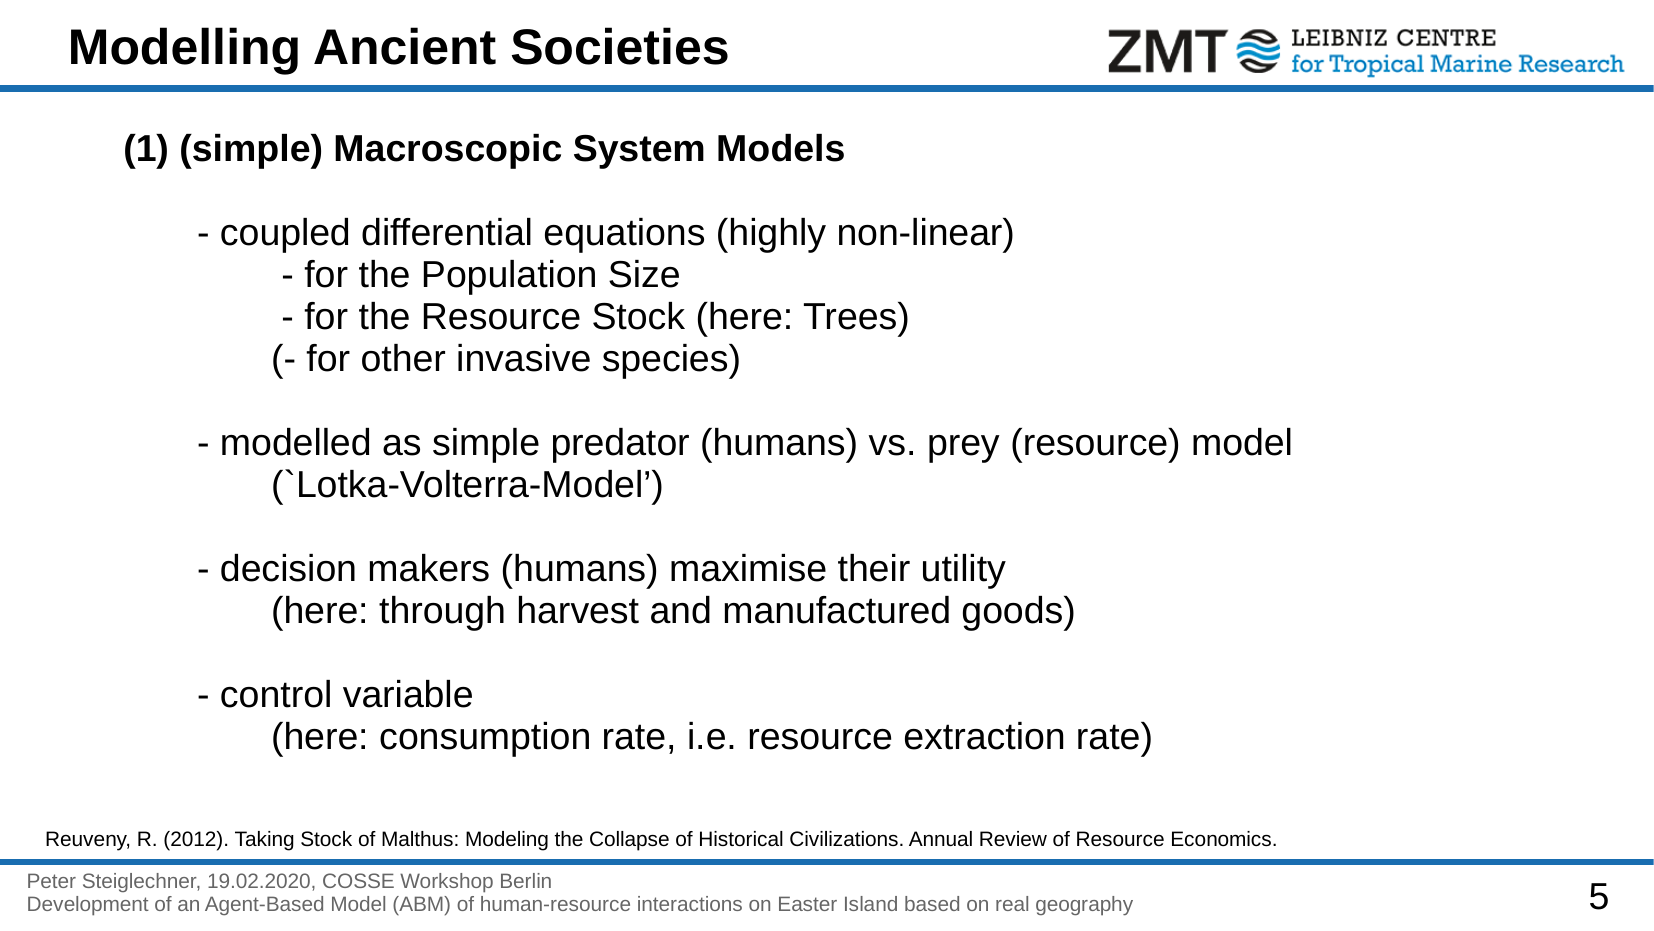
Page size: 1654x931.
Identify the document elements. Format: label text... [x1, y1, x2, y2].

text_box (1) (simple) Macroscopic System Models - coupled differential equations (highly non-linear) - for the Population Size - for the Resource Stock (here: Trees) (- for other invasive species) - modelled as simple predator (humans) vs. prey (resource) model (`Lotka-Volterra-Model’) - decision makers (humans) maximise their utility (here: through harvest and manufactured goods) - control variable (here: consumption rate, i.e. resource extraction rate) [108, 120, 1644, 820]
picture [1086, 1, 1654, 85]
text_box 5 [1482, 868, 1625, 925]
text_box Modelling Ancient Societies [53, 12, 1022, 83]
text_box Reuveny, R. (2012). Taking Stock of Malthus: Modeling the Collapse of Historical Civilizations. Annual Review of Resource Economics. [30, 820, 1654, 931]
